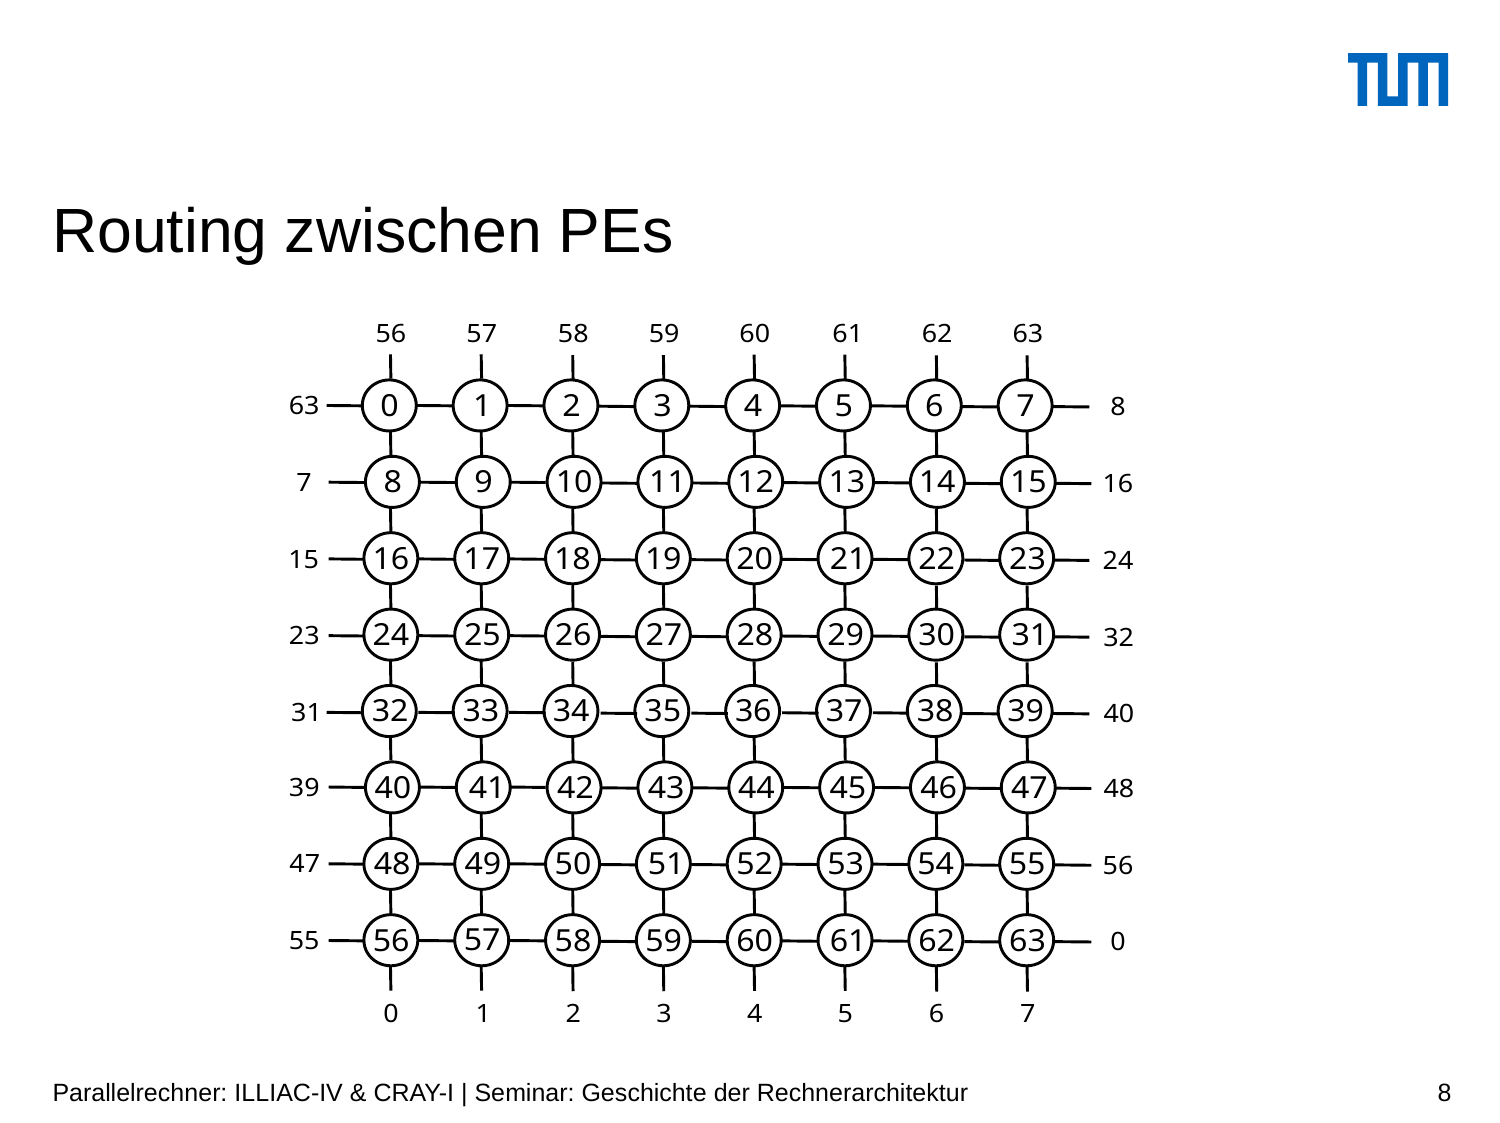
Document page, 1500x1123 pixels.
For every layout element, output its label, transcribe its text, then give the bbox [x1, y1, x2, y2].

picture [283, 318, 1140, 1028]
title Routing zwischen PEs [52, 199, 1453, 262]
